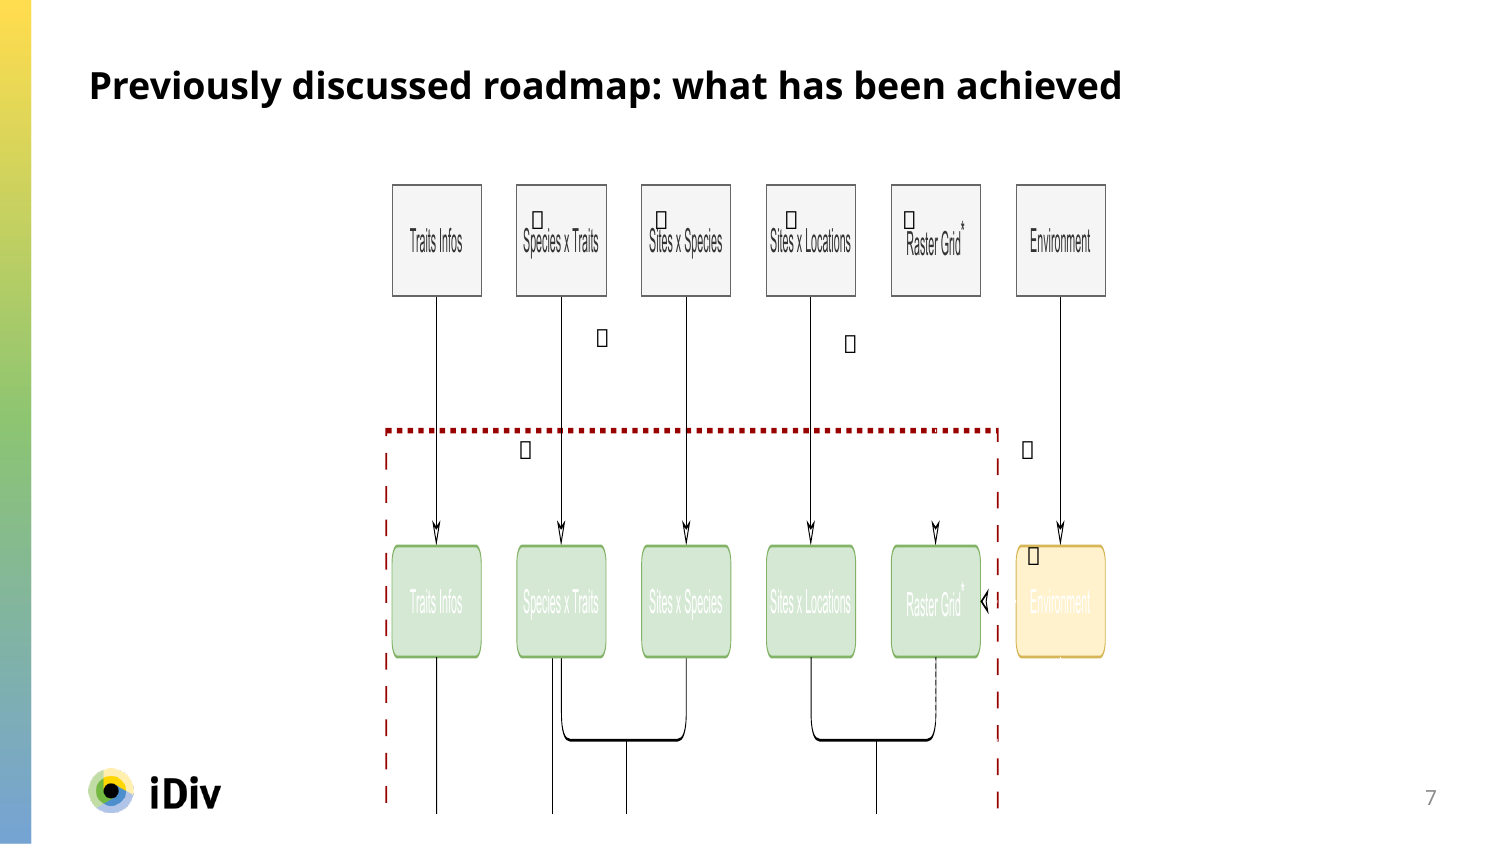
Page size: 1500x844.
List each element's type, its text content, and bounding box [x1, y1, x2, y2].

text_box ✅ [1003, 531, 1063, 588]
text_box ✅ [631, 195, 691, 251]
text_box ✅ [879, 195, 939, 251]
list Previously discussed roadmap: what has been achieved [88, 61, 1437, 157]
text_box ✅ [496, 425, 556, 481]
slide_number <numéro> [1240, 767, 1437, 813]
text_box ✅ [507, 194, 567, 251]
picture [0, 0, 1500, 844]
text_box ✅ [998, 425, 1058, 481]
text_box ✅ [761, 195, 821, 251]
text_box ✅ [820, 319, 880, 375]
text_box ✅ [572, 312, 632, 369]
